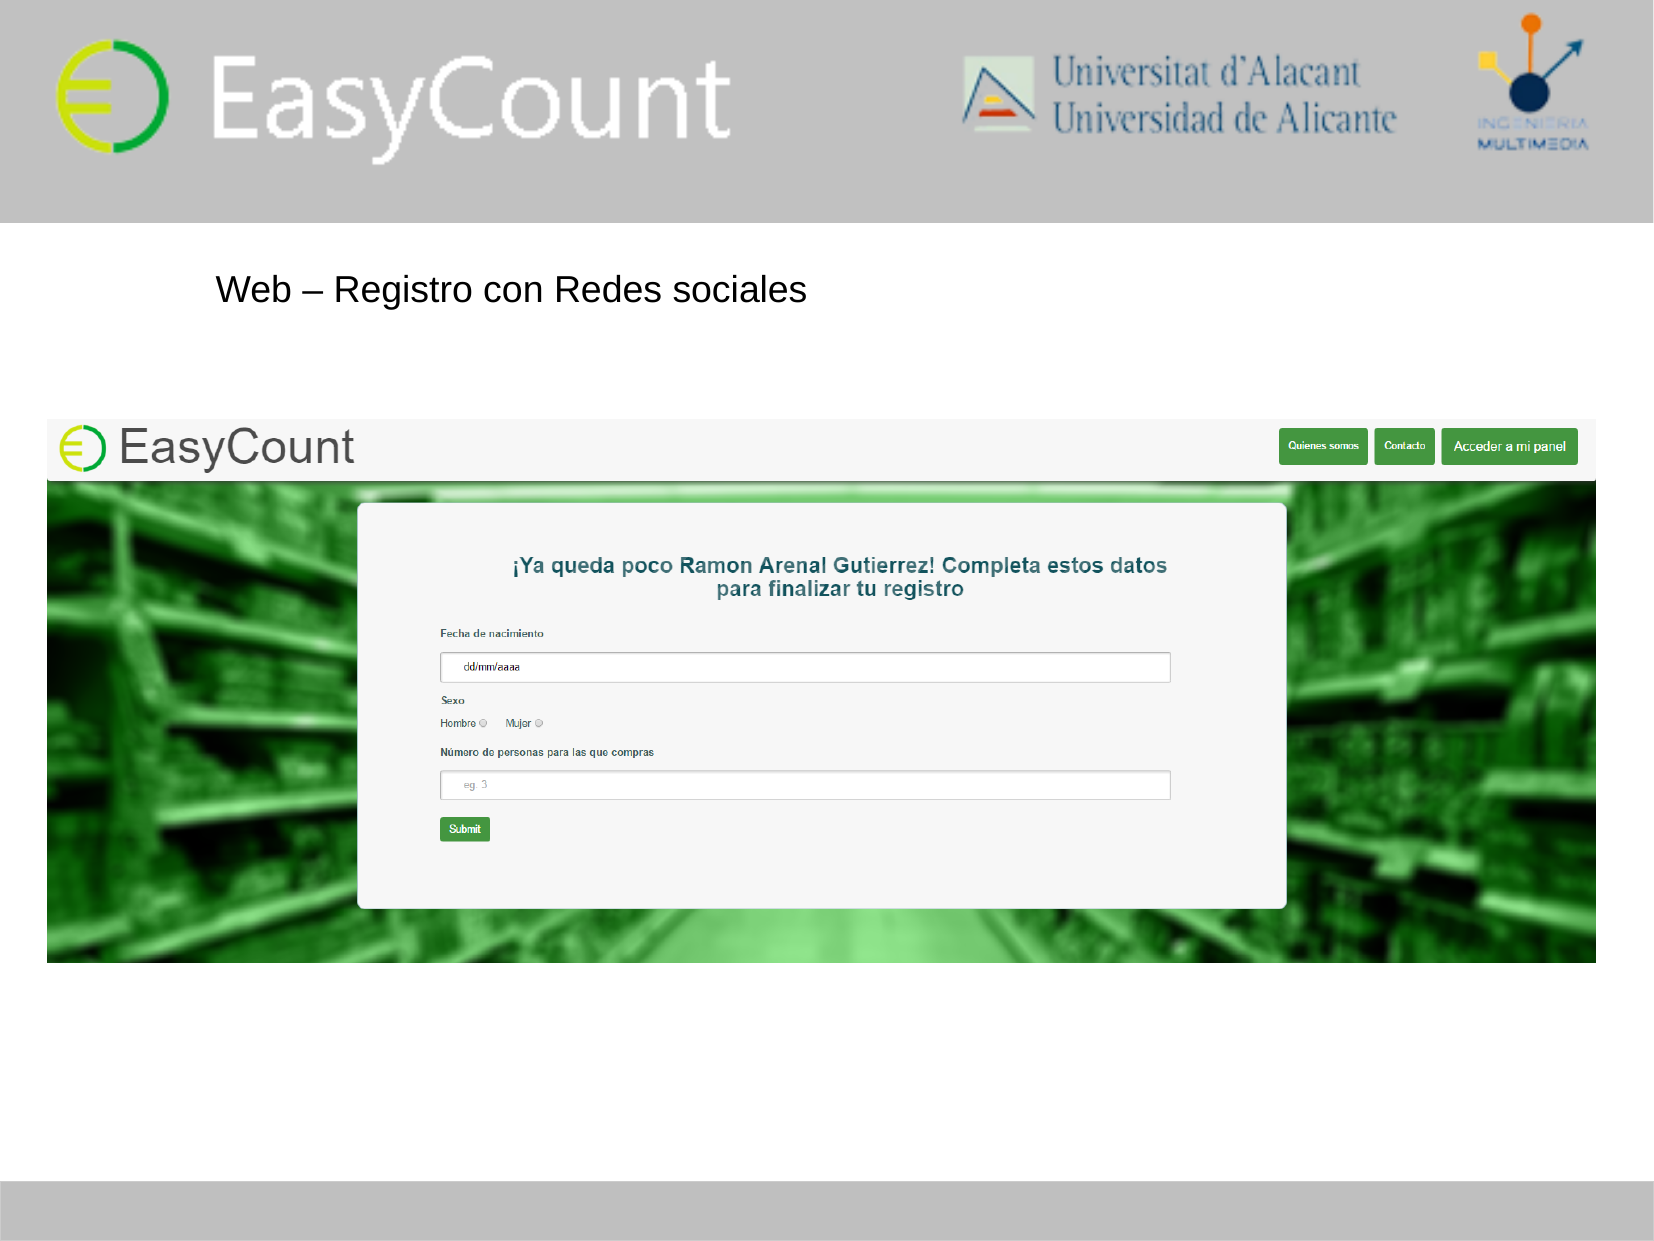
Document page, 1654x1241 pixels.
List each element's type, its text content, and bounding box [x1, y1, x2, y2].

picture [47, 419, 1596, 963]
picture [0, 0, 1654, 223]
text_box [0, 1181, 1654, 1241]
text_box Web – Registro con Redes sociales [200, 260, 823, 378]
